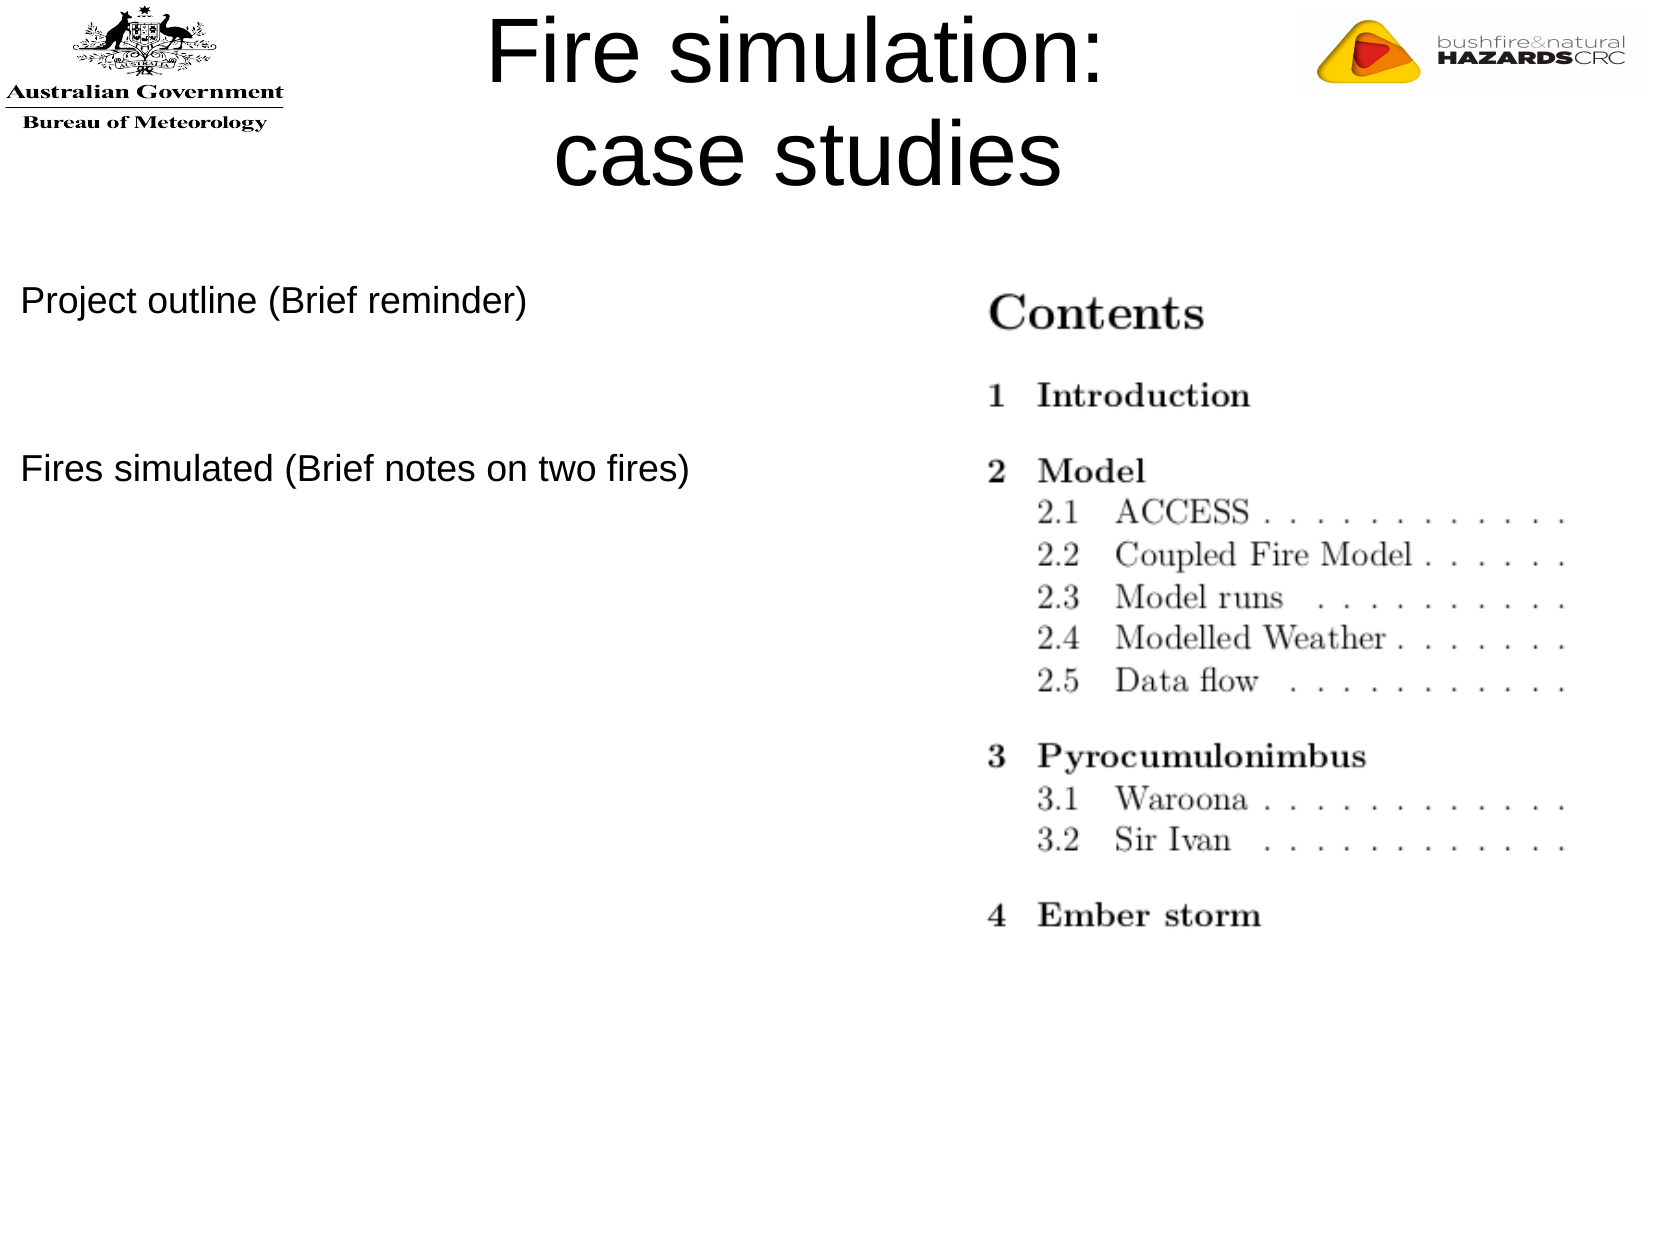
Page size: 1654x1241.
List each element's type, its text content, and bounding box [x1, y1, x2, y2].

text_box Project outline (Brief reminder) Fires simulated (Brief notes on two fires) [5, 271, 886, 721]
picture [5, 5, 284, 132]
picture [980, 283, 1583, 971]
picture [1329, 8, 1642, 95]
text_box Fire simulation: case studies [289, 0, 1329, 201]
